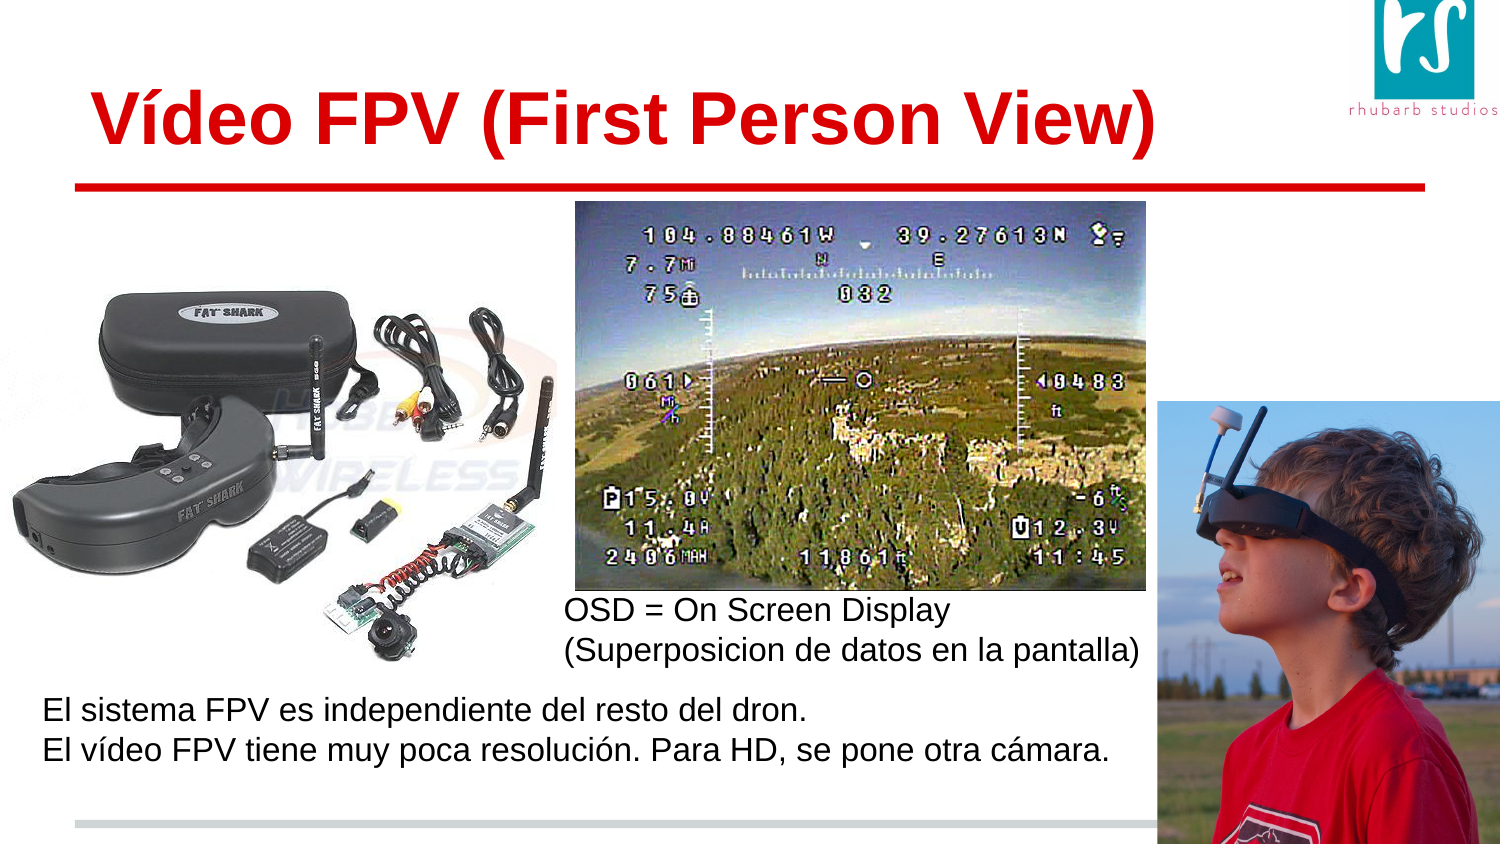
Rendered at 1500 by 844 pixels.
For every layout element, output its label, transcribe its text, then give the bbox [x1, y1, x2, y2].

list El sistema FPV es independiente del resto del dron. El vídeo FPV tiene muy poca resolución. Para HD, se pone otra cámara. [4, 673, 1465, 819]
title Vídeo FPV (First Person View) [75, 33, 1425, 175]
picture [1348, 0, 1500, 118]
list OSD = On Screen Display (Superposicion de datos en la pantalla) [525, 572, 1157, 673]
picture [0, 253, 557, 662]
picture [1157, 401, 1500, 844]
picture [575, 201, 1146, 591]
